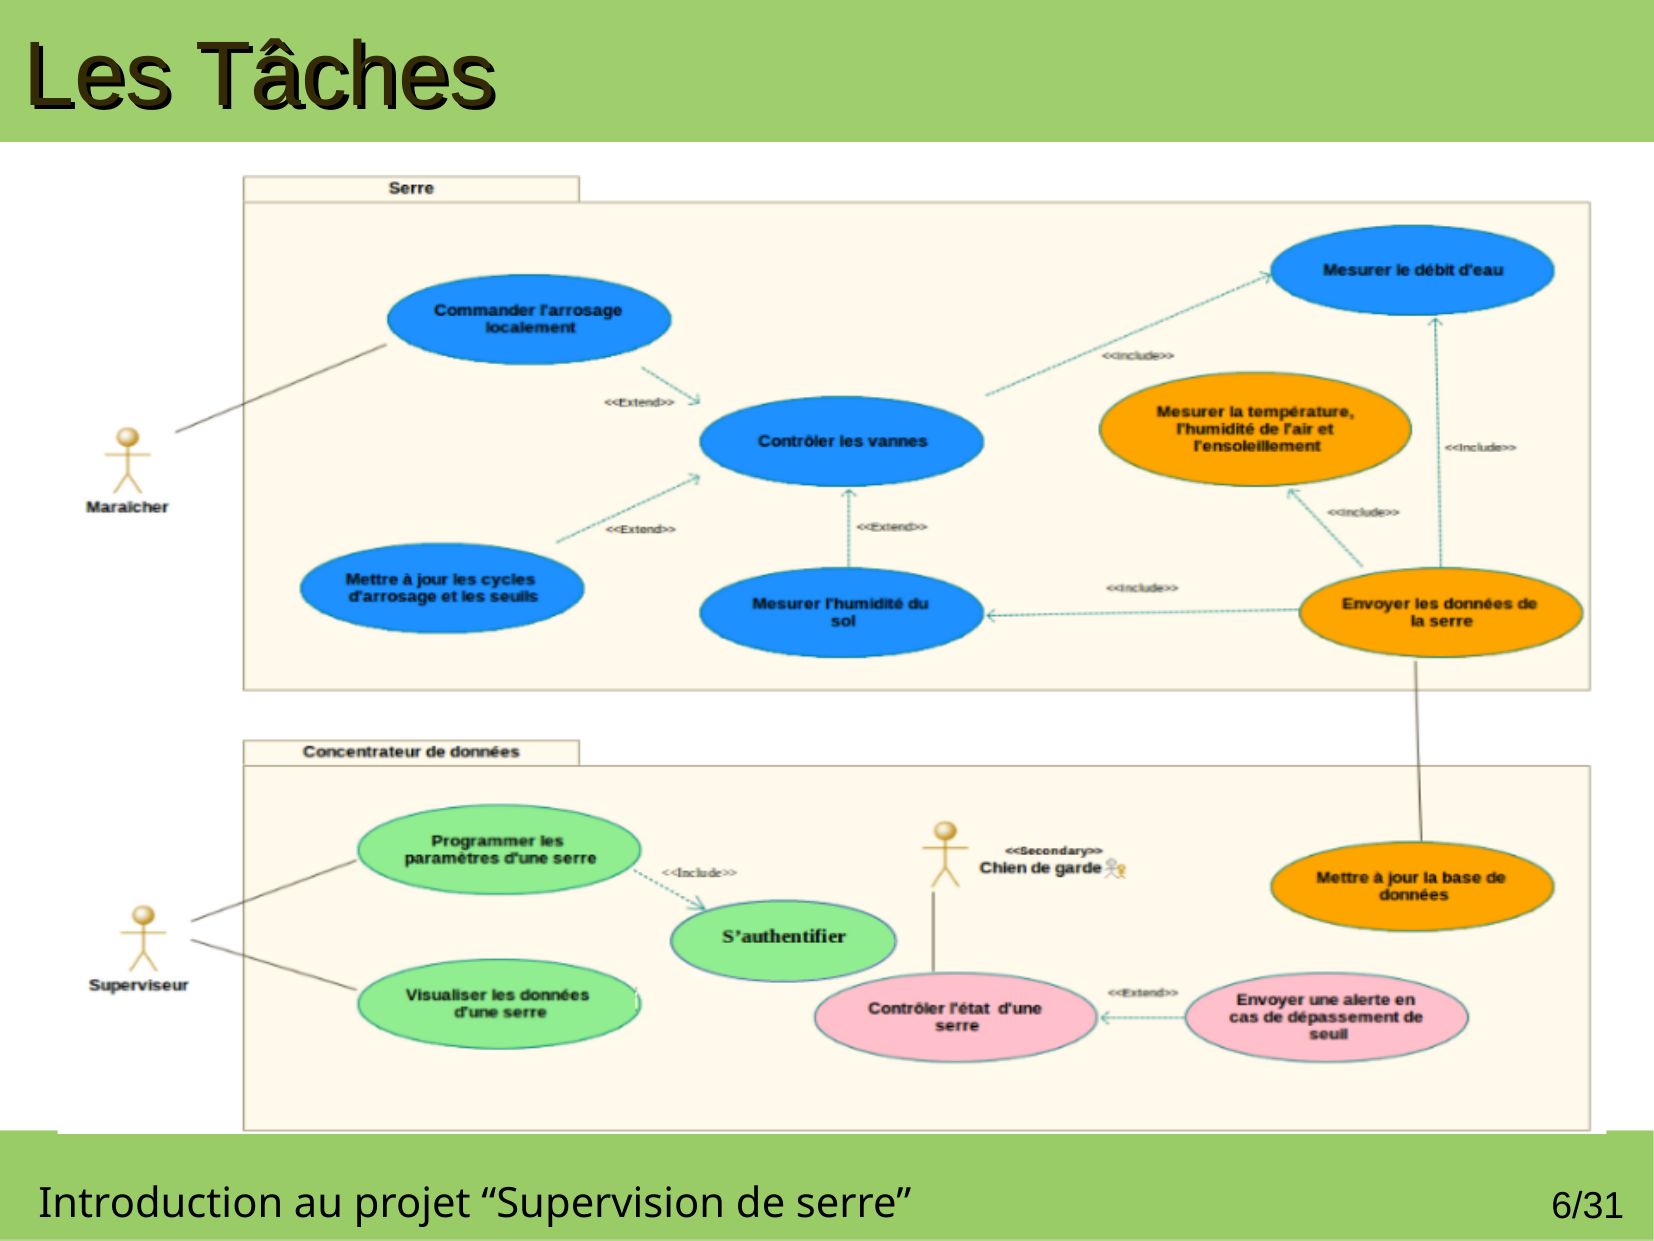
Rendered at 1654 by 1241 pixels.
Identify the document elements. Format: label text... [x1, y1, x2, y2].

text_box <numéro>/31 [1536, 1176, 1654, 1241]
text_box Introduction au projet “Supervision de serre” [23, 1165, 1441, 1229]
title Les Tâches [23, 5, 1654, 142]
text_box [0, 0, 1654, 142]
picture [0, 142, 1654, 1241]
